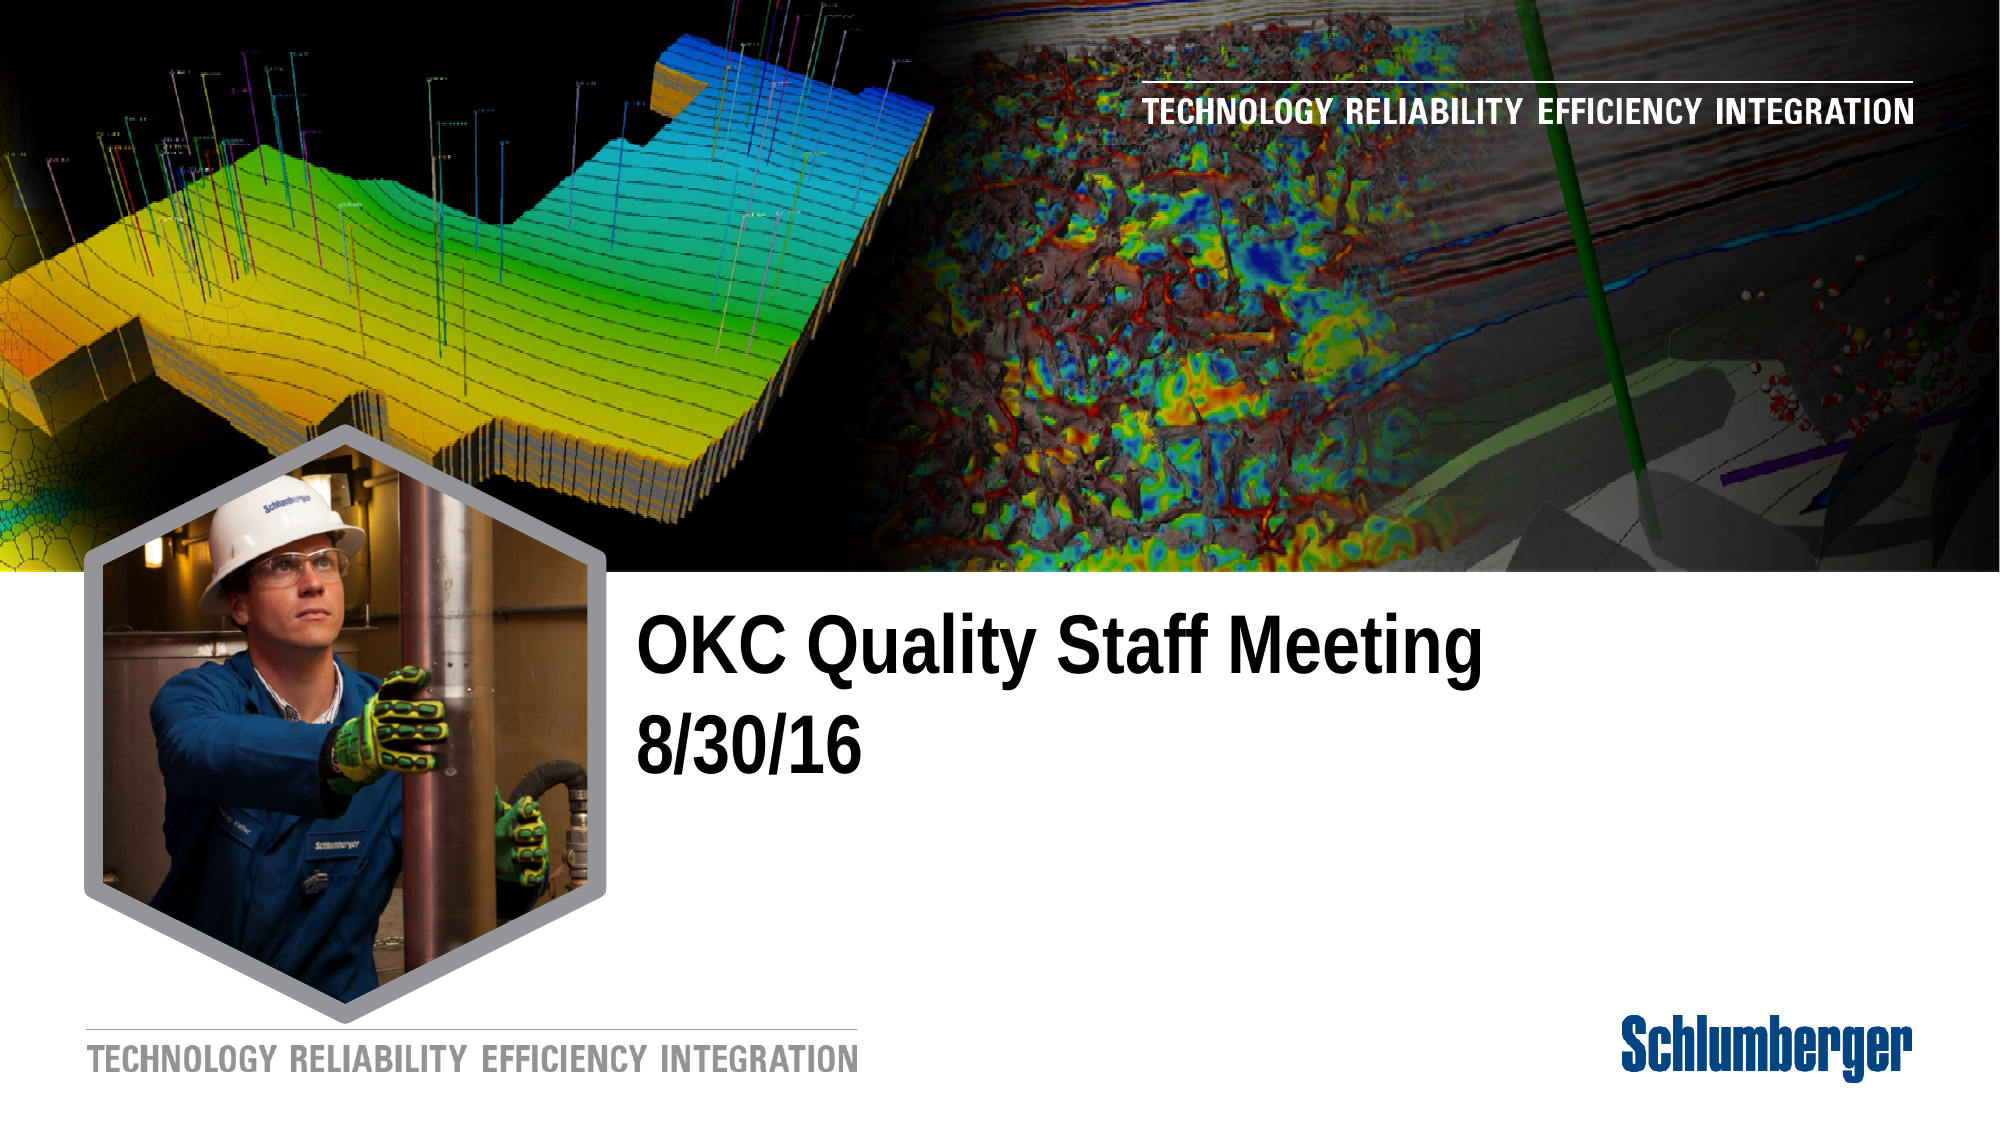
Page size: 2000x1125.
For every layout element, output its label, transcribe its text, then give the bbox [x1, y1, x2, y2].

title OKC Quality Staff Meeting 8/30/16 [621, 556, 1929, 798]
